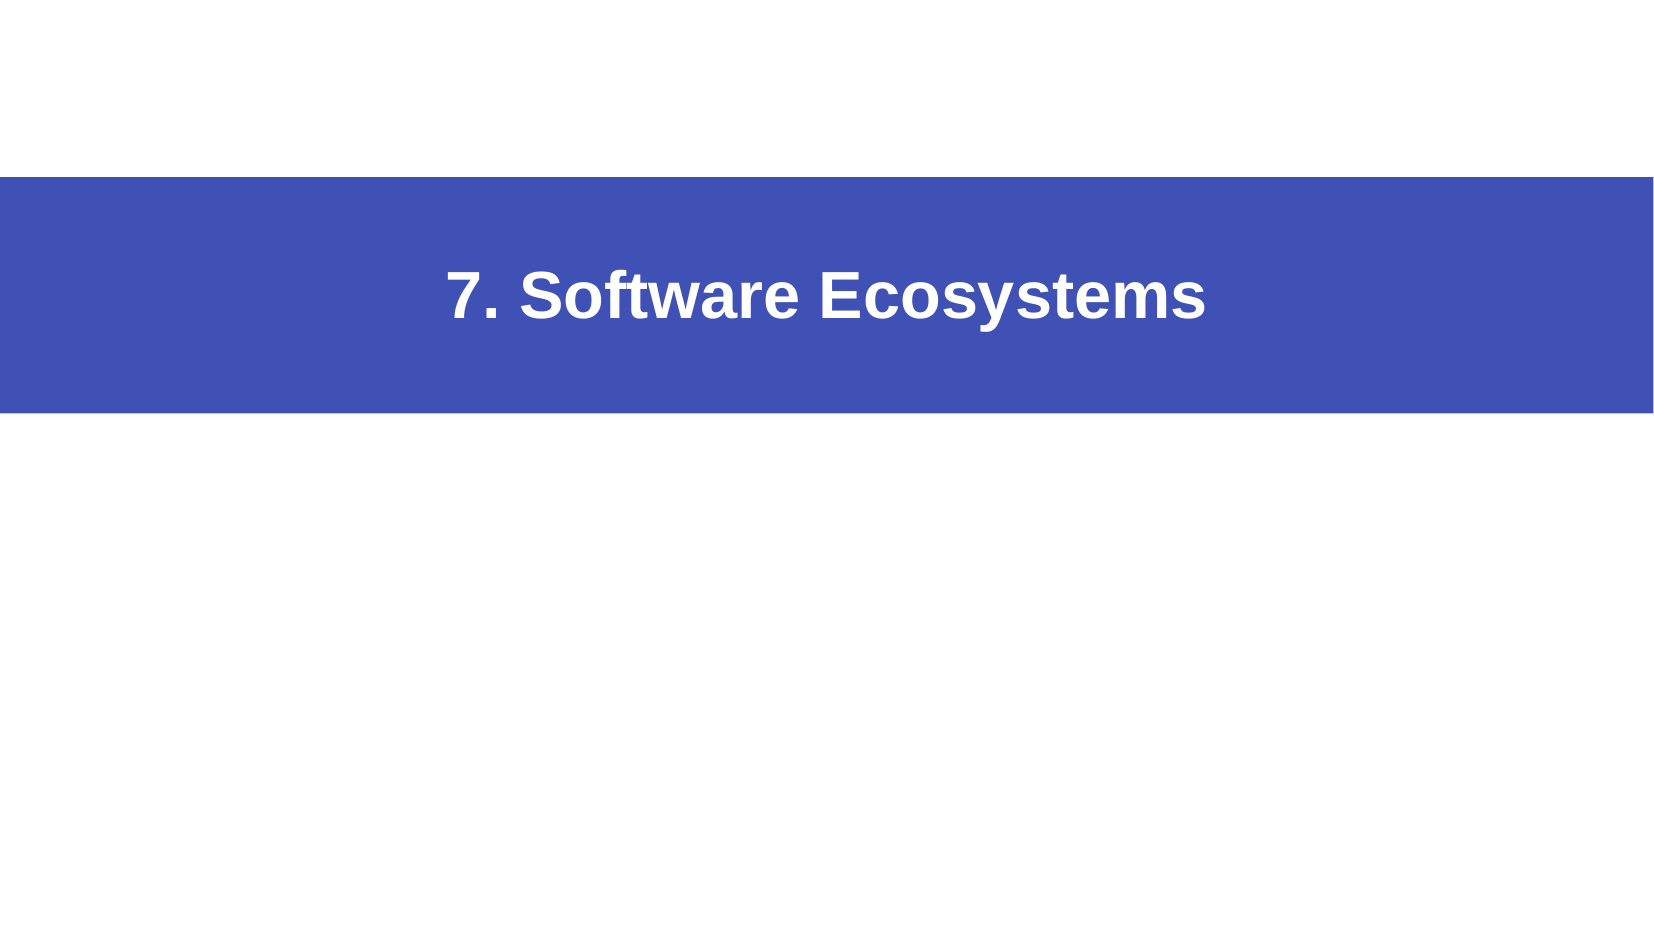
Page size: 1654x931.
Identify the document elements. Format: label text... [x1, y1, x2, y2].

title 7. Software Ecosystems [0, 177, 1654, 414]
